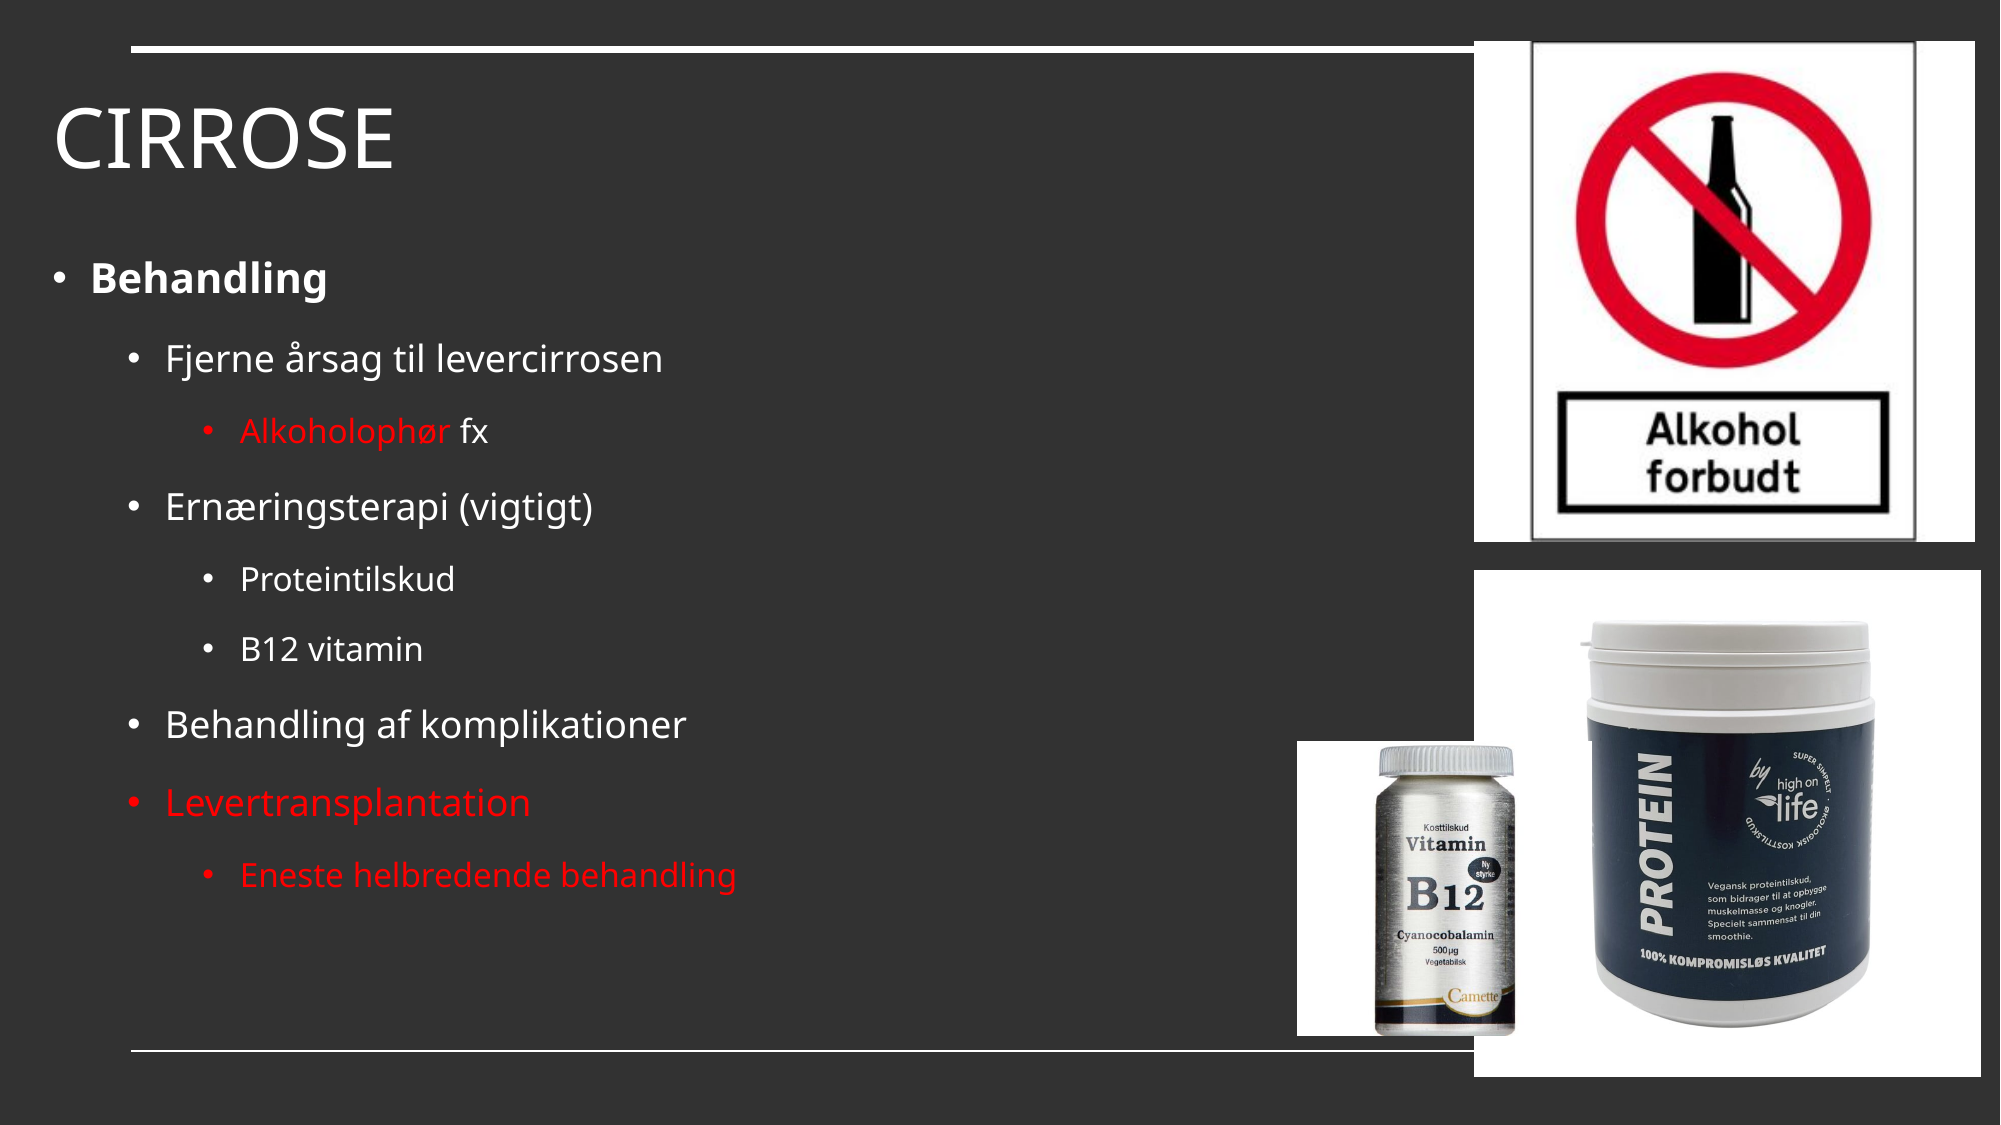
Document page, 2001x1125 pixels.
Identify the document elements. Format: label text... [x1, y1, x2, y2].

picture [1474, 41, 1975, 542]
title Cirrose [37, 77, 1474, 219]
list Behandling Fjerne årsag til levercirrosen Alkoholophør fx Ernæringsterapi (vigtigt) Proteintilskud B12 vitamin Behandling af komplikationer Levertransplantation Eneste helbredende behandling [37, 219, 1792, 906]
picture [1297, 570, 1981, 1077]
